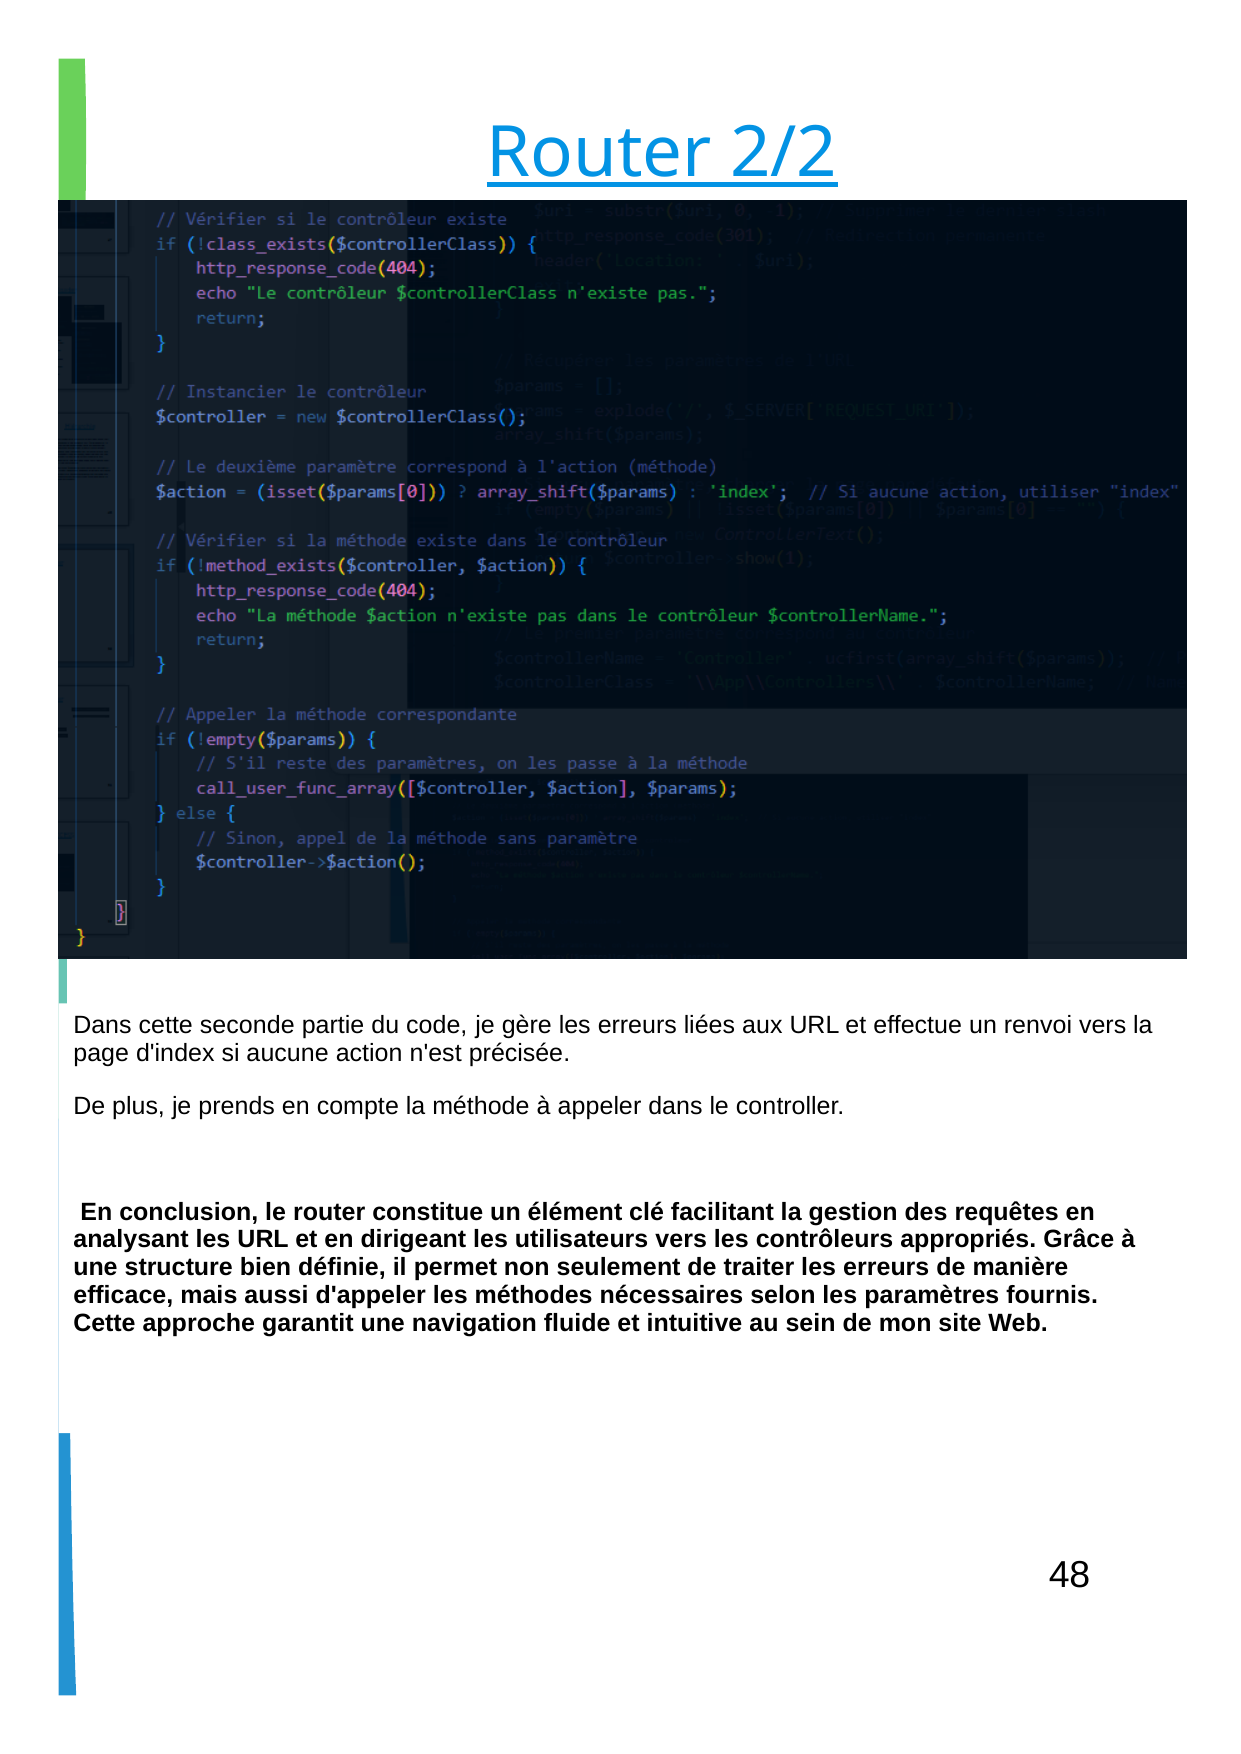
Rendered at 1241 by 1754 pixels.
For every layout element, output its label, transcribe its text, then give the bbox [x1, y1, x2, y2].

text_box <numéro> [1034, 1545, 1235, 1670]
text_box Dans cette seconde partie du code, je gère les erreurs liées aux URL et effectue un renvoi vers la page d'index si aucune action n'est précisée. De plus, je prends en compte la méthode à appeler dans le controller. En conclusion, le router constitue un élément clé facilitant la gestion des requêtes en analysant les URL et en dirigeant les utilisateurs vers les contrôleurs appropriés. Grâce à une structure bien définie, il permet non seulement de traiter les erreurs de manière efficace, mais aussi d'appeler les méthodes nécessaires selon les paramètres fournis. Cette approche garantit une navigation fluide et intuitive au sein de mon site Web. [58, 1003, 1182, 1434]
picture [58, 200, 1187, 959]
text_box Router 2/2 [471, 93, 869, 200]
